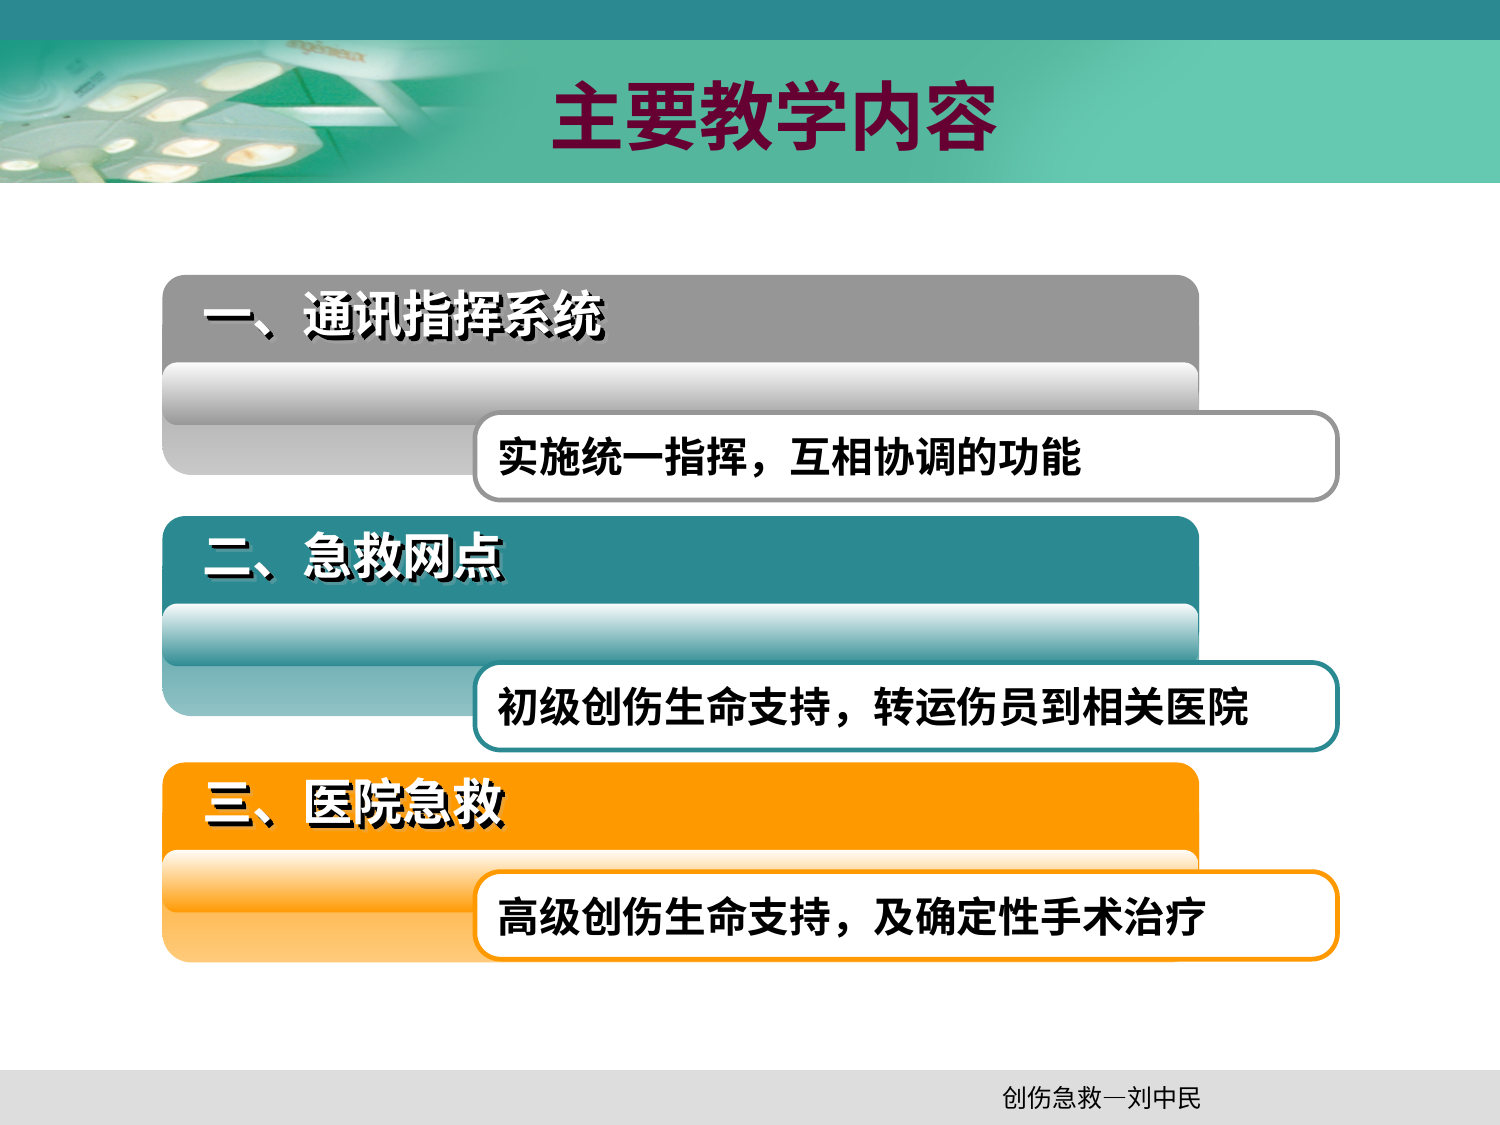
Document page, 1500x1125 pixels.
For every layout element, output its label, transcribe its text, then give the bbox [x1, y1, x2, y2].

text_box 初级创伤生命支持，转运伤员到相关医院 [474, 662, 1338, 751]
text_box 三、医院急救 [188, 763, 563, 838]
text_box [162, 274, 1200, 475]
text_box 创伤急救—刘中民 [987, 1074, 1463, 1125]
text_box [162, 762, 1200, 963]
text_box 实施统一指挥，互相协调的功能 [474, 412, 1338, 501]
text_box 高级创伤生命支持，及确定性手术治疗 [474, 871, 1338, 960]
title 主要教学内容 [87, 62, 1461, 155]
text_box 二、急救网点 [187, 517, 574, 592]
text_box [162, 516, 1200, 717]
text_box 一、通讯指挥系统 [188, 275, 640, 351]
